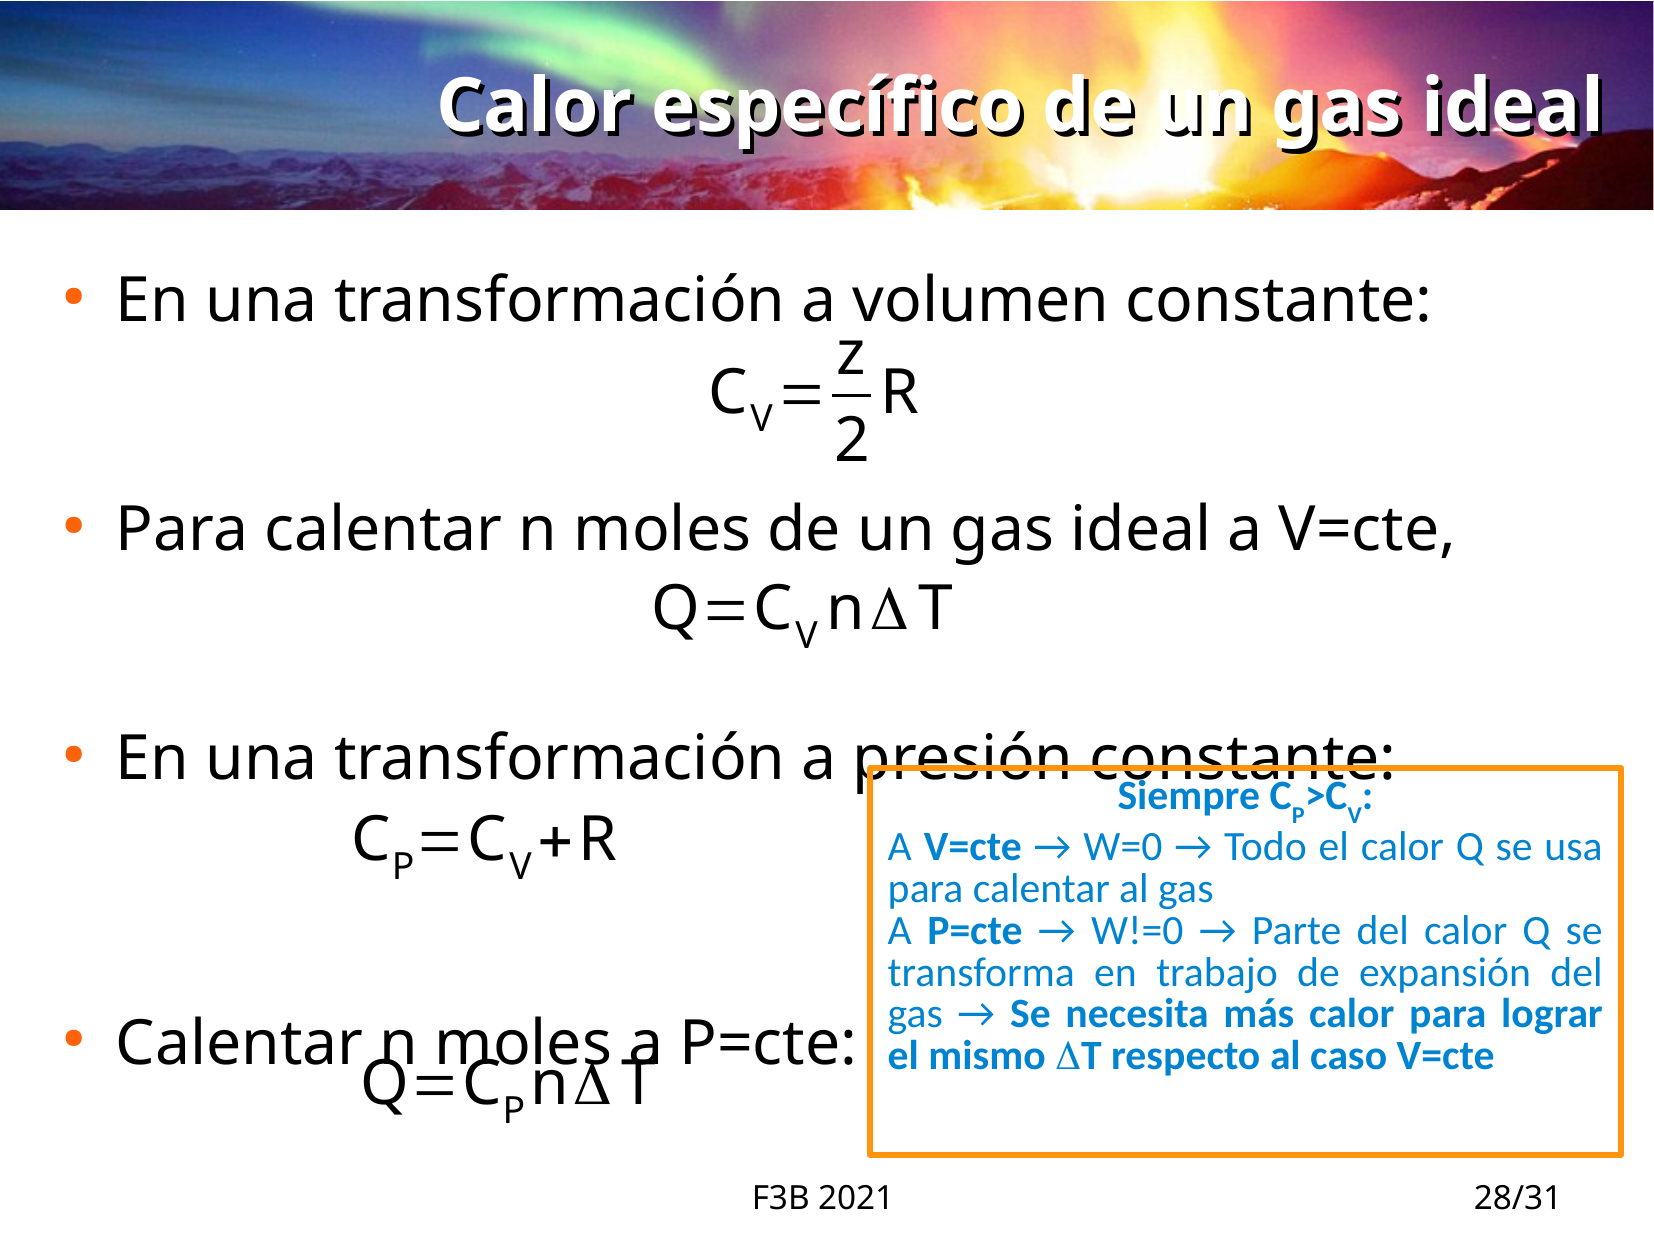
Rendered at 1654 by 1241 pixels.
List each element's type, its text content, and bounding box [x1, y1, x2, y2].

chart [353, 1044, 664, 1132]
text_box Siempre CP>CV: A V=cte → W=0 → Todo el calor Q se usa para calentar al gas A P=cte → W!=0 → Parte del calor Q se transforma en trabajo de expansión del gas → Se necesita más calor para lograr el mismo DT respecto al caso V=cte [870, 768, 1621, 1156]
list En una transformación a volumen constante: Para calentar n moles de un gas ideal a V=cte, En una transformación a presión constante: Calentar n moles a P=cte: [45, 255, 1606, 1156]
picture [0, 1, 1654, 210]
chart [645, 570, 961, 658]
chart [345, 800, 624, 888]
chart [701, 315, 926, 477]
title Calor específico de un gas ideal [45, 15, 1606, 191]
